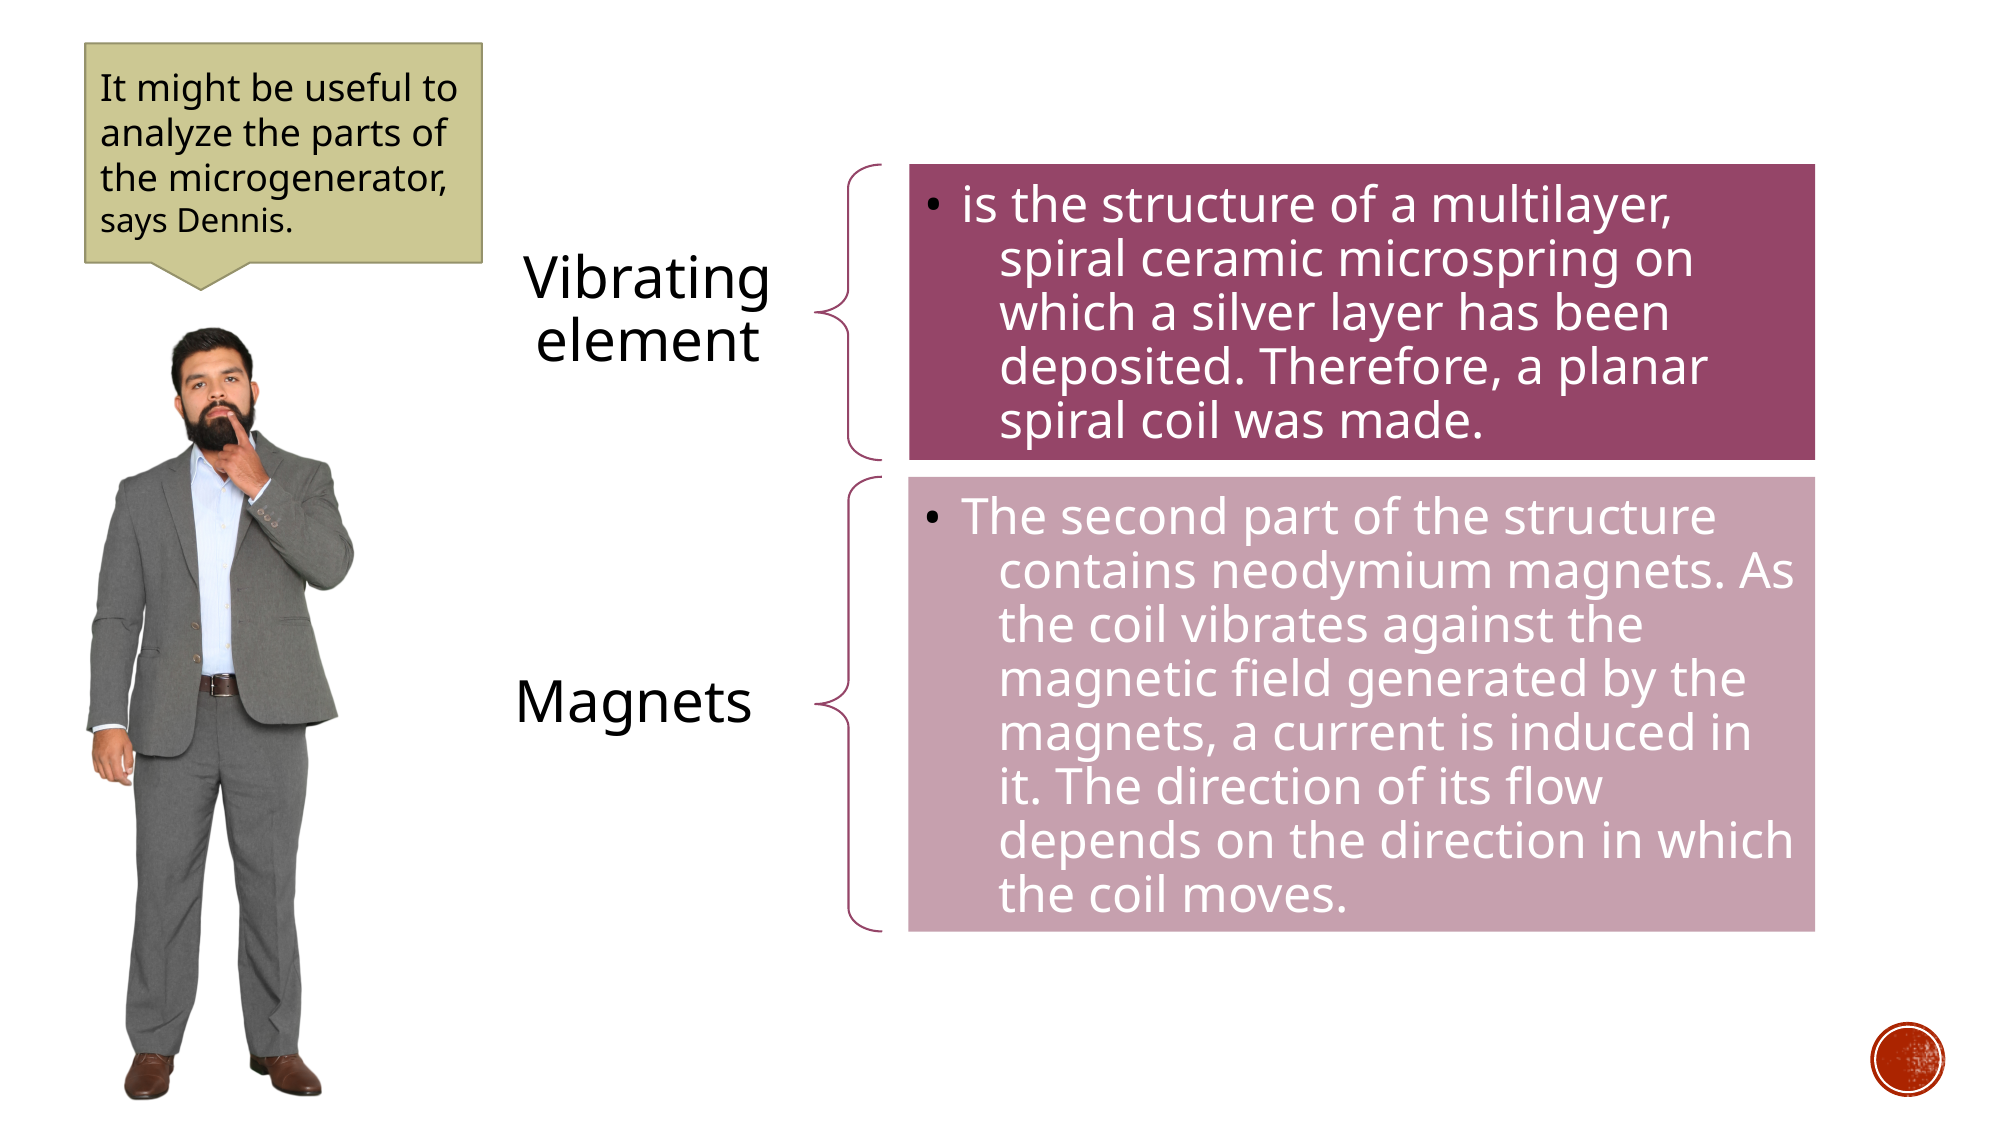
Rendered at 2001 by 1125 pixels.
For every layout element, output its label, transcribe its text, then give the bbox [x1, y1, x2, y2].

text_box It might be useful to analyze the parts of the microgenerator, says Dennis. [85, 56, 518, 249]
text_box Magnets [481, 658, 816, 750]
text_box [85, 249, 481, 290]
text_box [85, 43, 482, 56]
picture [85, 323, 355, 1101]
text_box is the structure of a multilayer, spiral ceramic microspring on which a silver layer has been deposited. Therefore, a planar spiral coil was made. [909, 164, 1816, 460]
text_box The second part of the structure contains neodymium magnets. As the coil vibrates against the magnetic field generated by the magnets, a current is induced in it. The direction of its flow depends on the direction in which the coil moves. [908, 476, 1816, 932]
text_box Vibrating element [481, 236, 815, 385]
